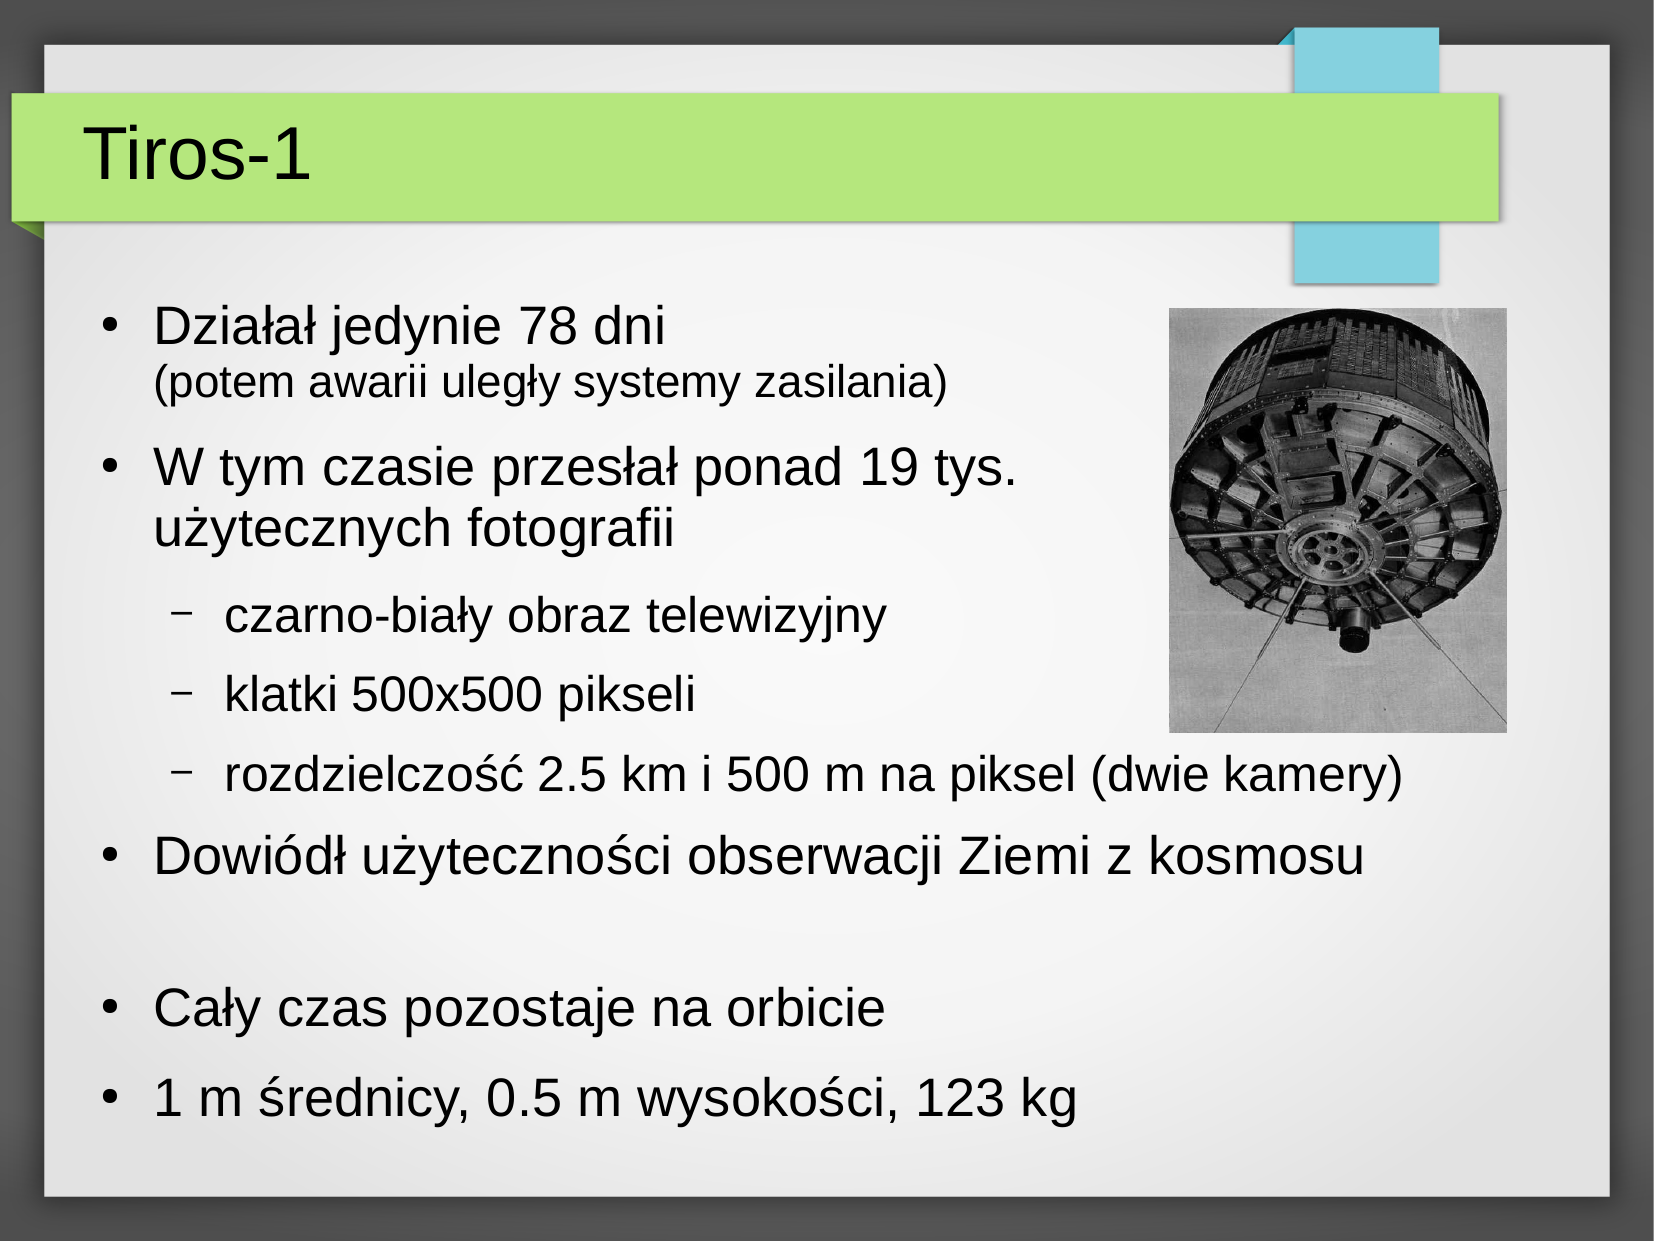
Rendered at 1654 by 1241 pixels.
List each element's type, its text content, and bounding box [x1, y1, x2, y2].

picture [0, 0, 1654, 1241]
list Działał jedynie 78 dni (potem awarii uległy systemy zasilania) W tym czasie przesłał ponad 19 tys. użytecznych fotografii czarno-biały obraz telewizyjny klatki 500x500 pikseli rozdzielczość 2.5 km i 500 m na piksel (dwie kamery) Dowiódł użyteczności obserwacji Ziemi z kosmosu Cały czas pozostaje na orbicie 1 m średnicy, 0.5 m wysokości, 123 kg [82, 295, 1571, 1158]
title Tiros-1 [82, 94, 1264, 213]
